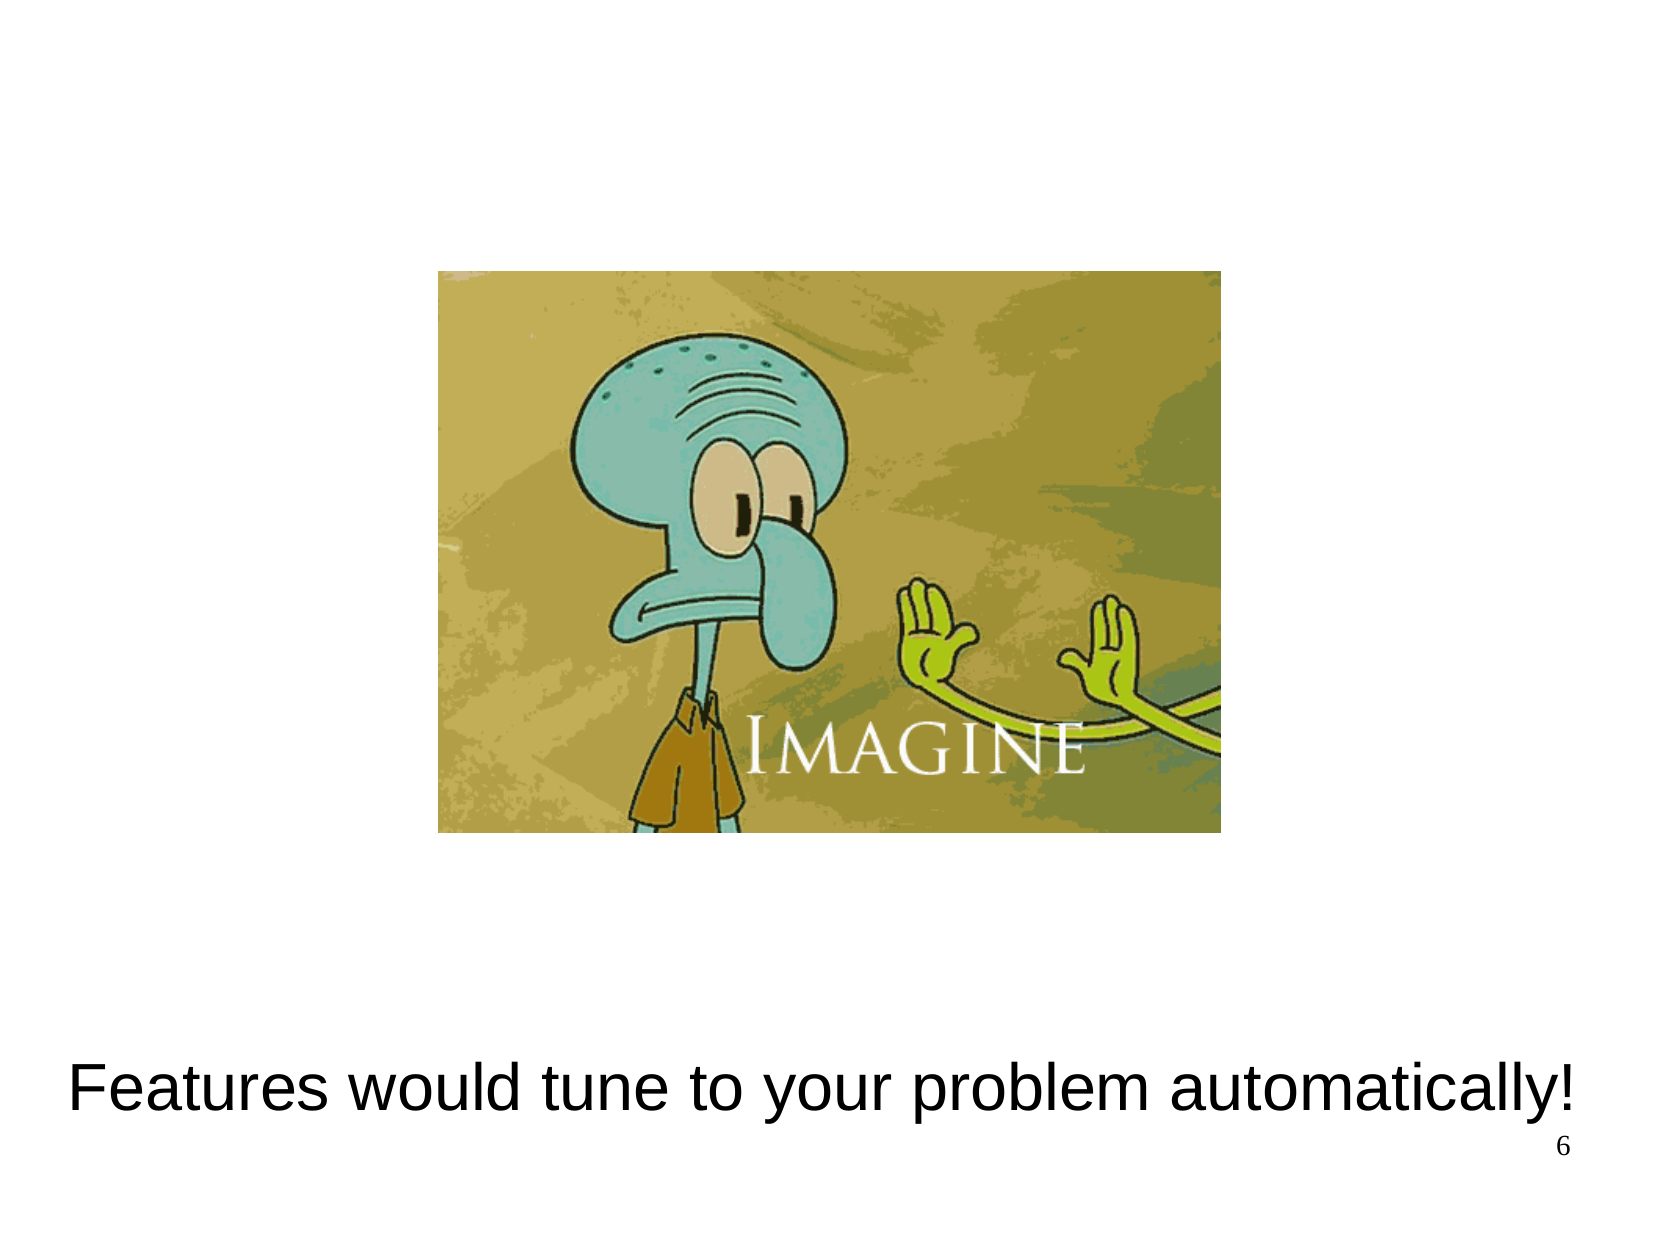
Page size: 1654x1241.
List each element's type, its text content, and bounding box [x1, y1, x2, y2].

list Features would tune to your problem automatically! [0, 1050, 1654, 1241]
picture [438, 271, 1221, 833]
